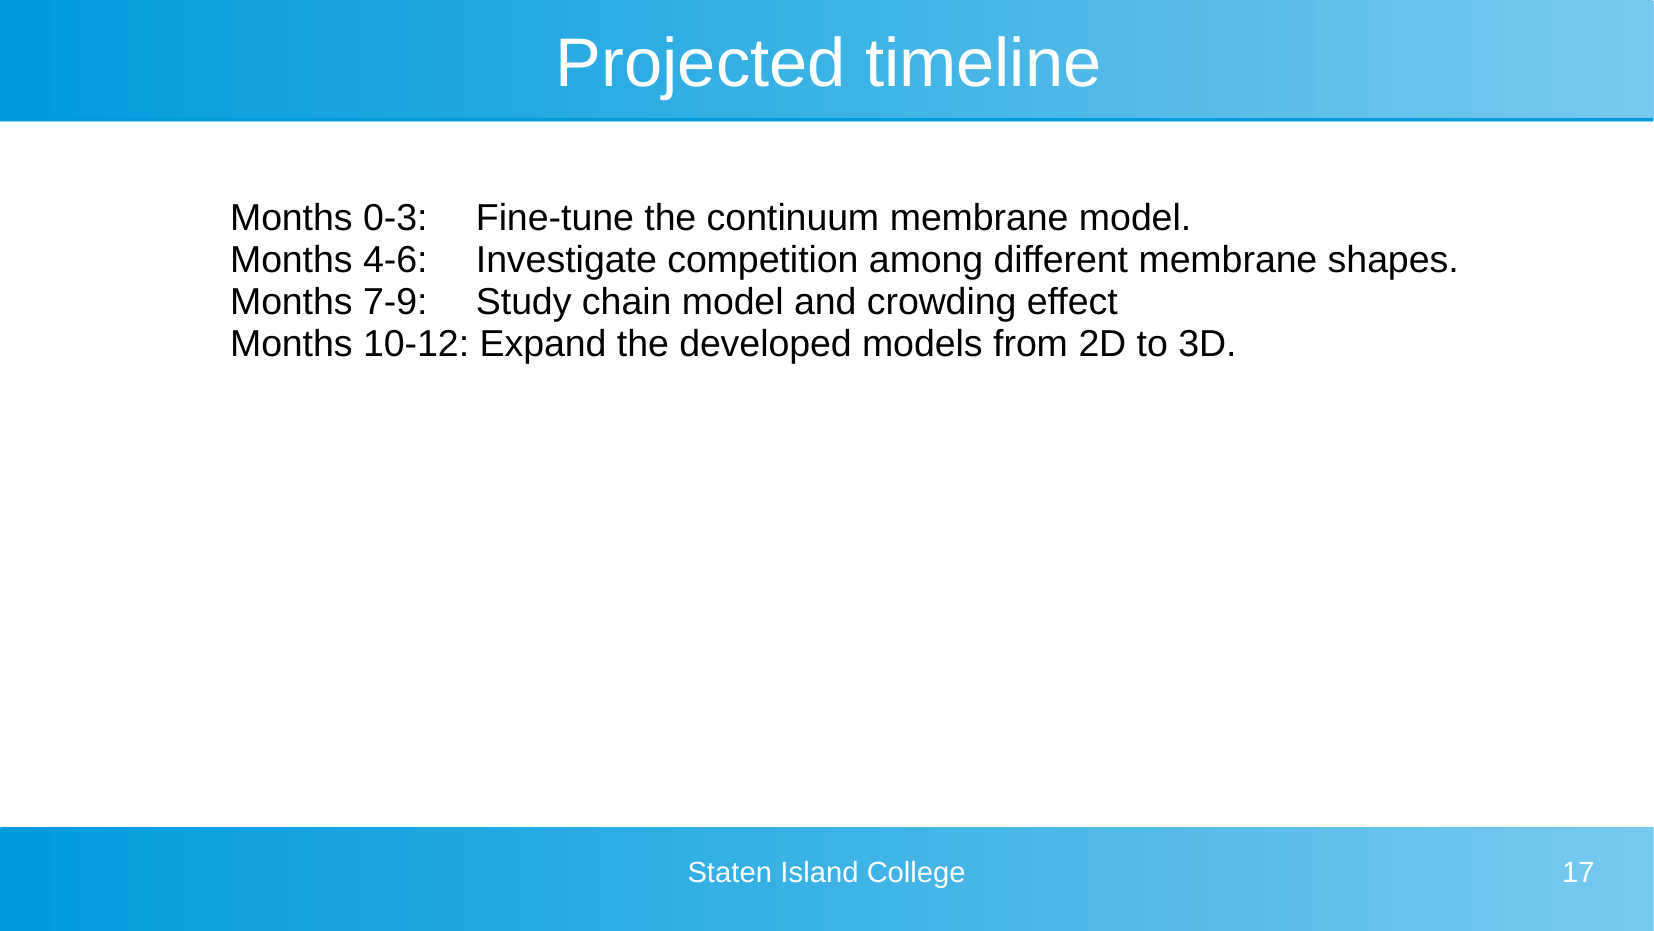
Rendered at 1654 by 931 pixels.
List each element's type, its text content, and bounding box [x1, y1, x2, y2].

title Projected timeline [61, 23, 1597, 102]
text_box Months 0-3: Fine-tune the continuum membrane model. Months 4-6: Investigate competition among different membrane shapes. Months 7-9: Study chain model and crowding effect Months 10-12: Expand the developed models from 2D to 3D. [215, 189, 1524, 413]
